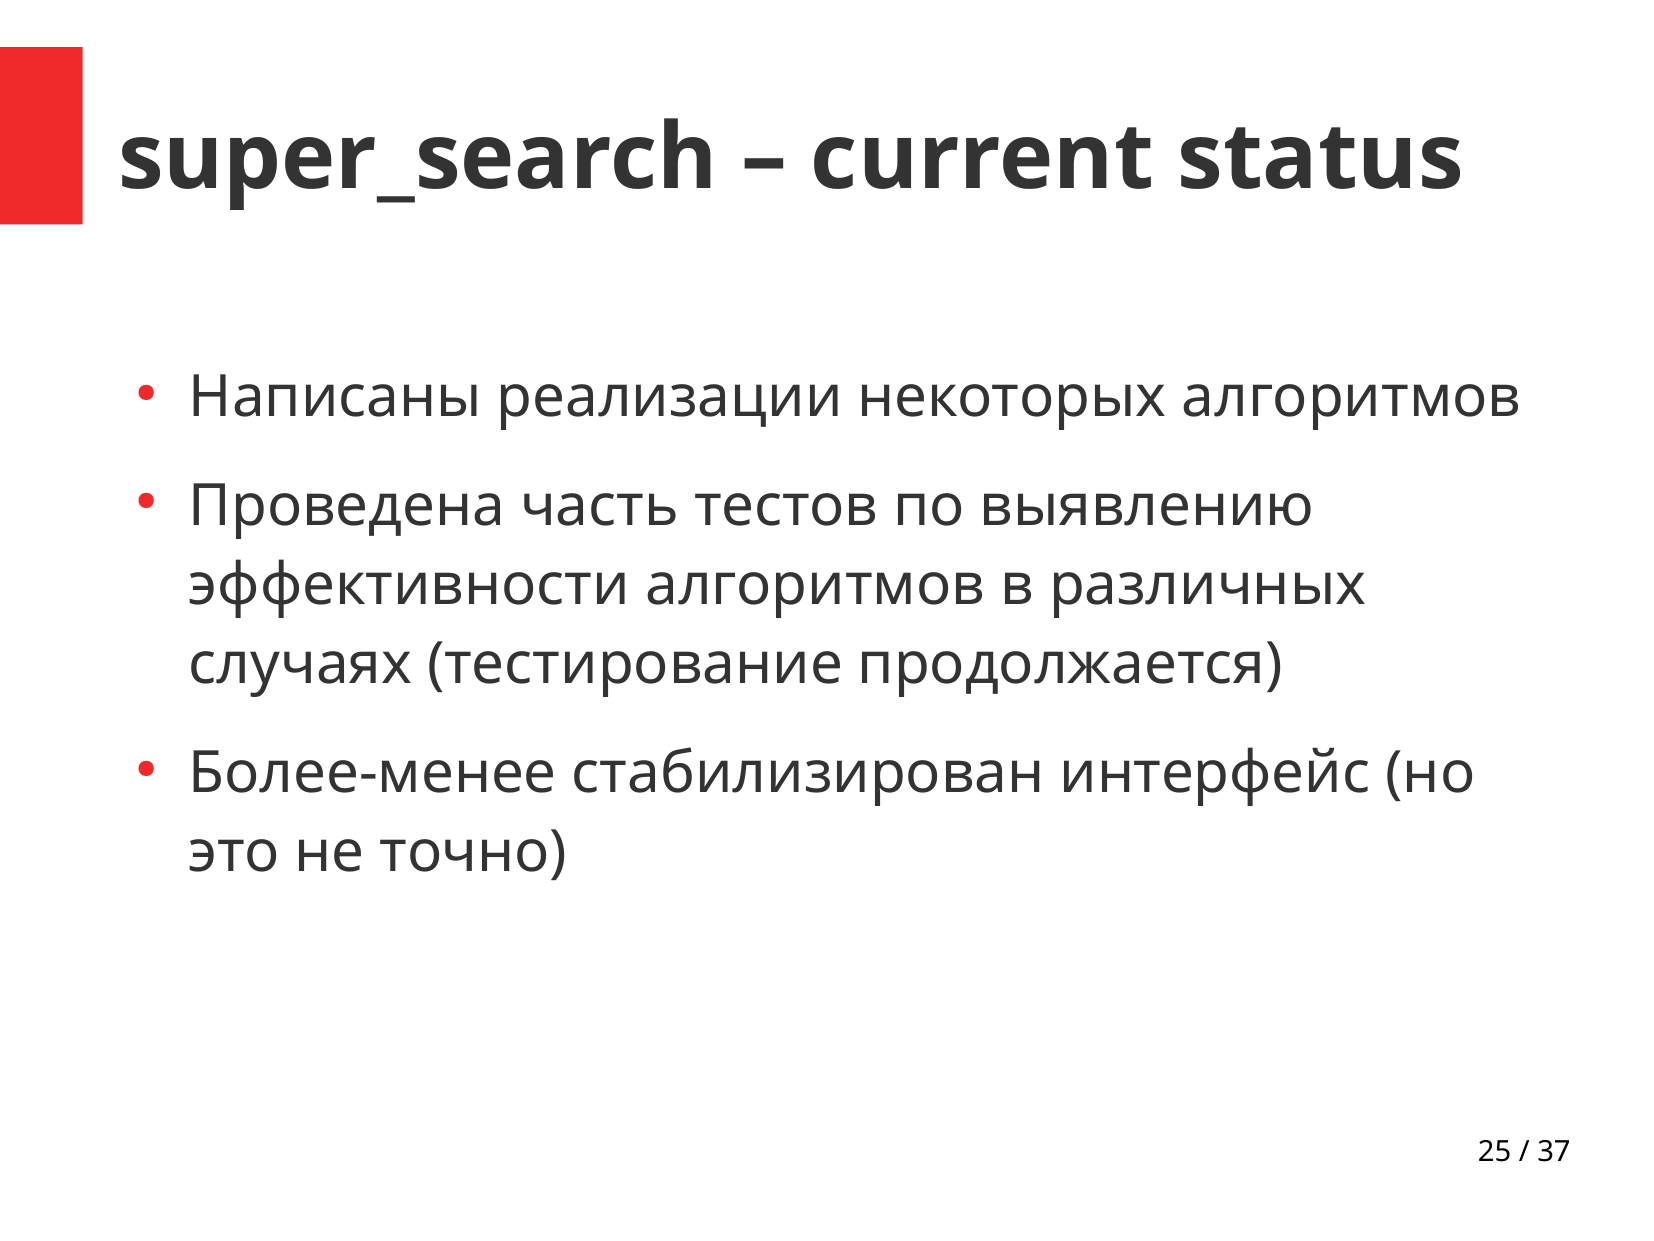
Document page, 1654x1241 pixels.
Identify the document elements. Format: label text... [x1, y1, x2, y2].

title super_search – current status [118, 49, 1571, 257]
list Написаны реализации некоторых алгоритмов Проведена часть тестов по выявлению эффективности алгоритмов в различных случаях (тестирование продолжается) Более-менее стабилизирован интерфейс (но это не точно) [118, 354, 1536, 1074]
